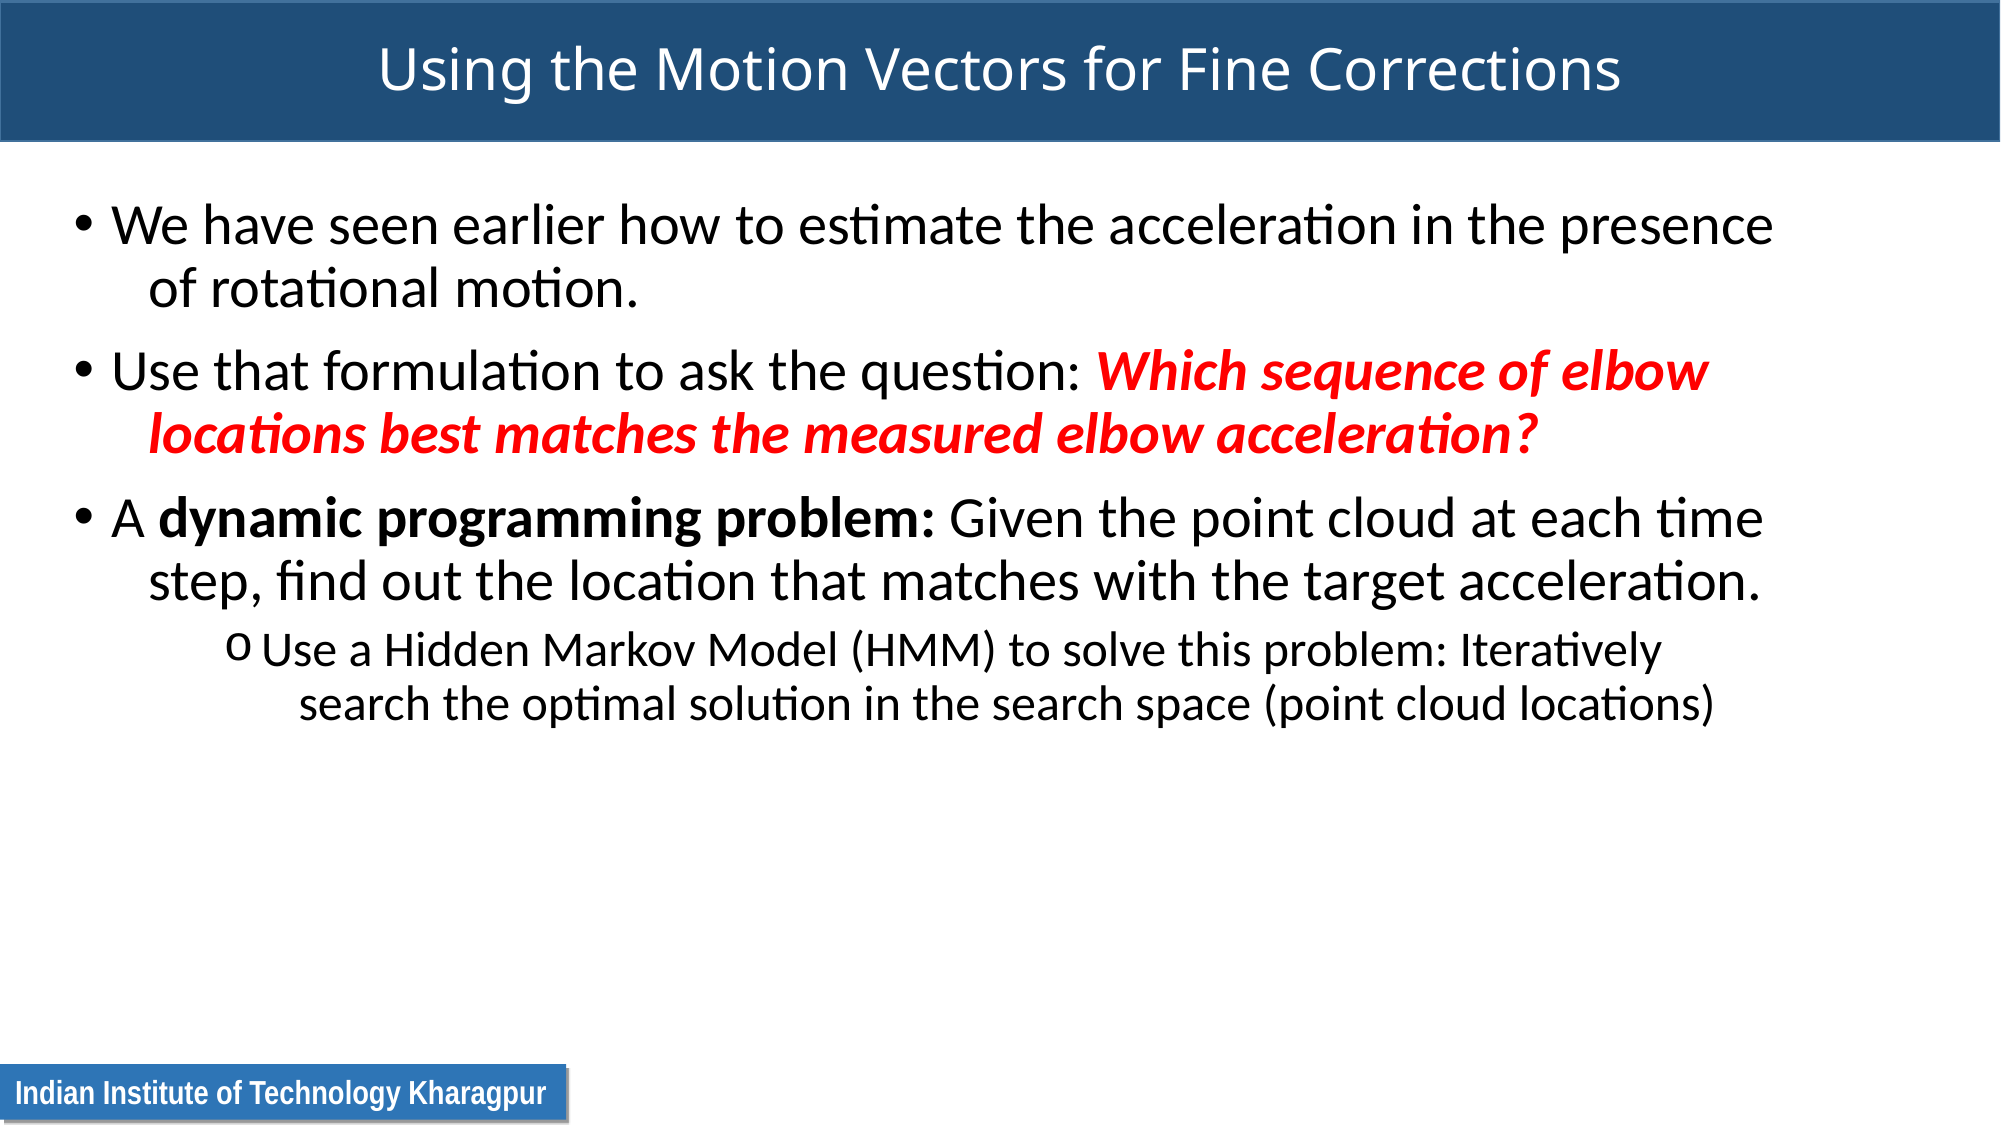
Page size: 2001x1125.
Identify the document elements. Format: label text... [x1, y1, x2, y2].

list We have seen earlier how to estimate the acceleration in the presence of rotational motion. Use that formulation to ask the question: Which sequence of elbow locations best matches the measured elbow acceleration? A dynamic programming problem: Given the point cloud at each time step, find out the location that matches with the target acceleration. Use a Hidden Markov Model (HMM) to solve this problem: Iteratively search the optimal solution in the search space (point cloud locations) [58, 186, 1954, 1065]
title Using the Motion Vectors for Fine Corrections [0, 1, 2000, 141]
